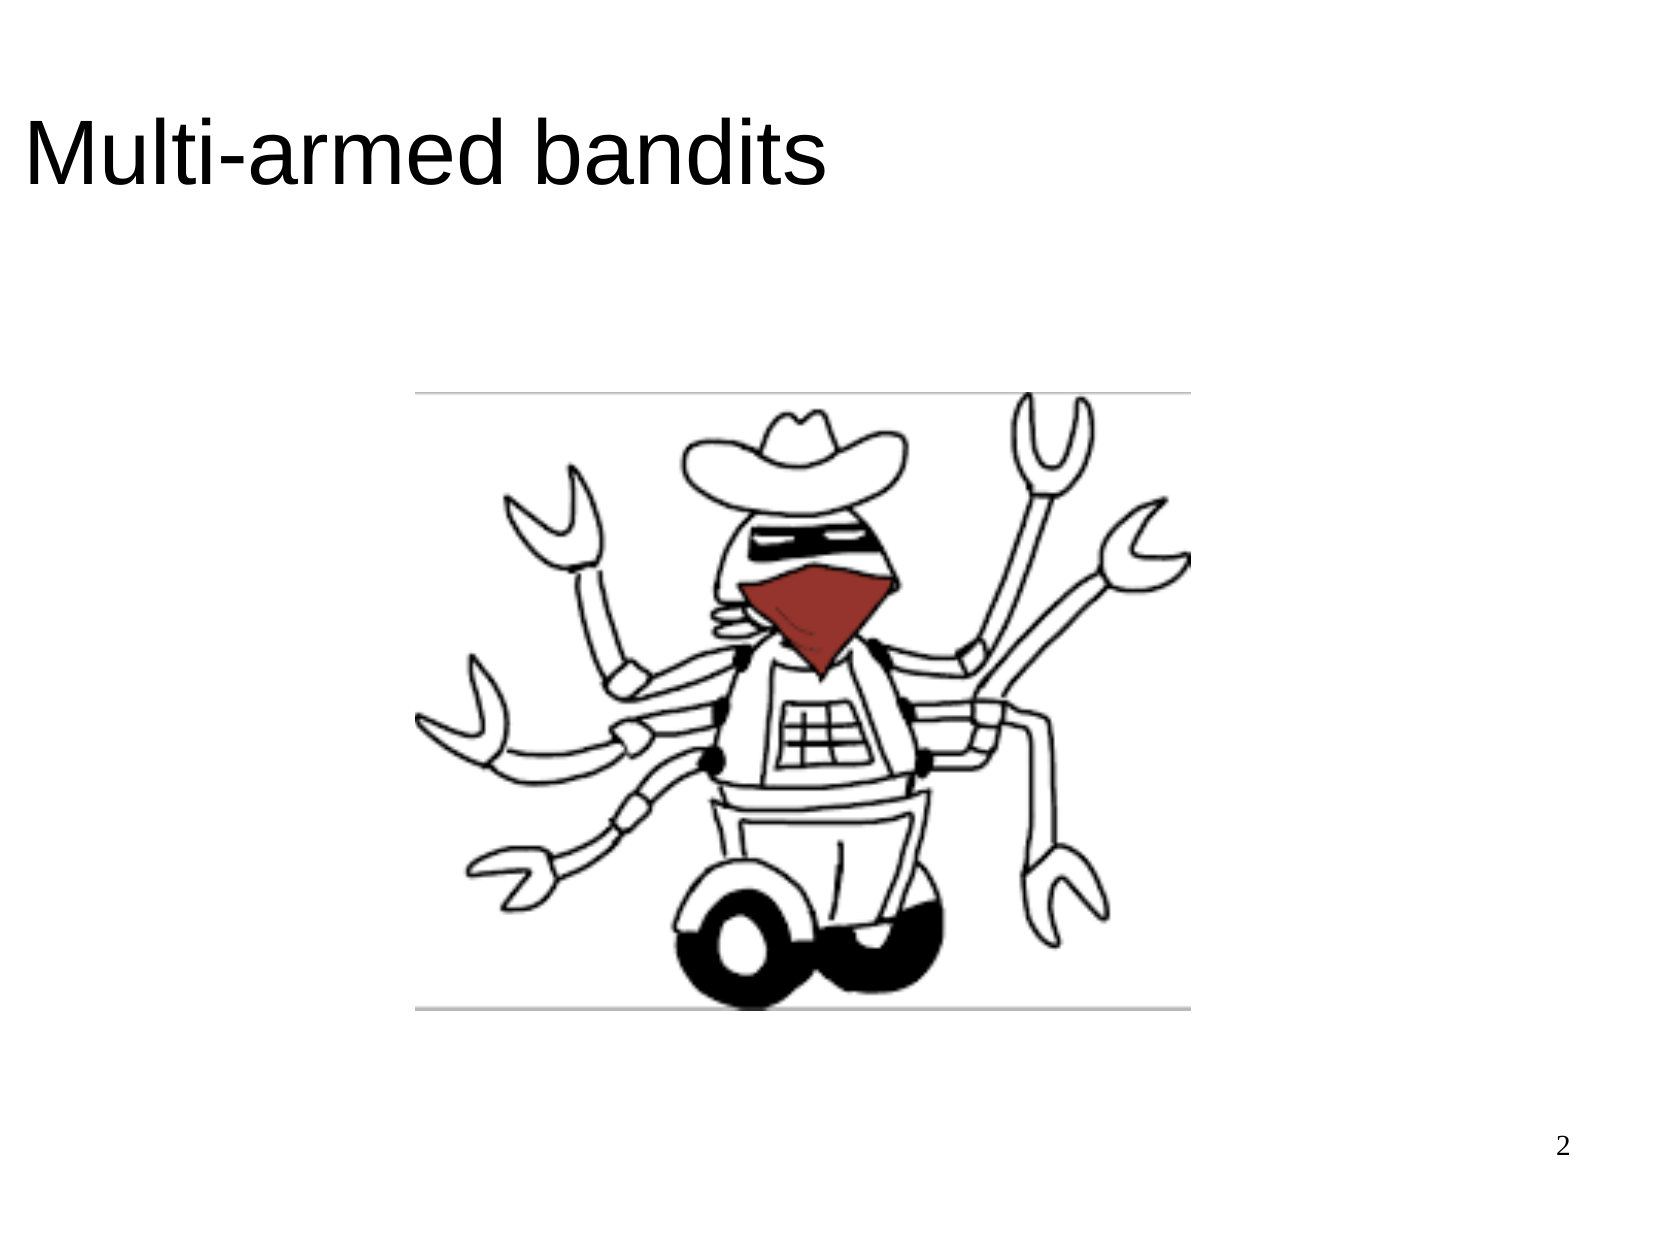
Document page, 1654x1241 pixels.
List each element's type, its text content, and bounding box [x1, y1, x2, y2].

picture [415, 392, 1191, 1011]
title Multi-armed bandits [23, 49, 1512, 257]
